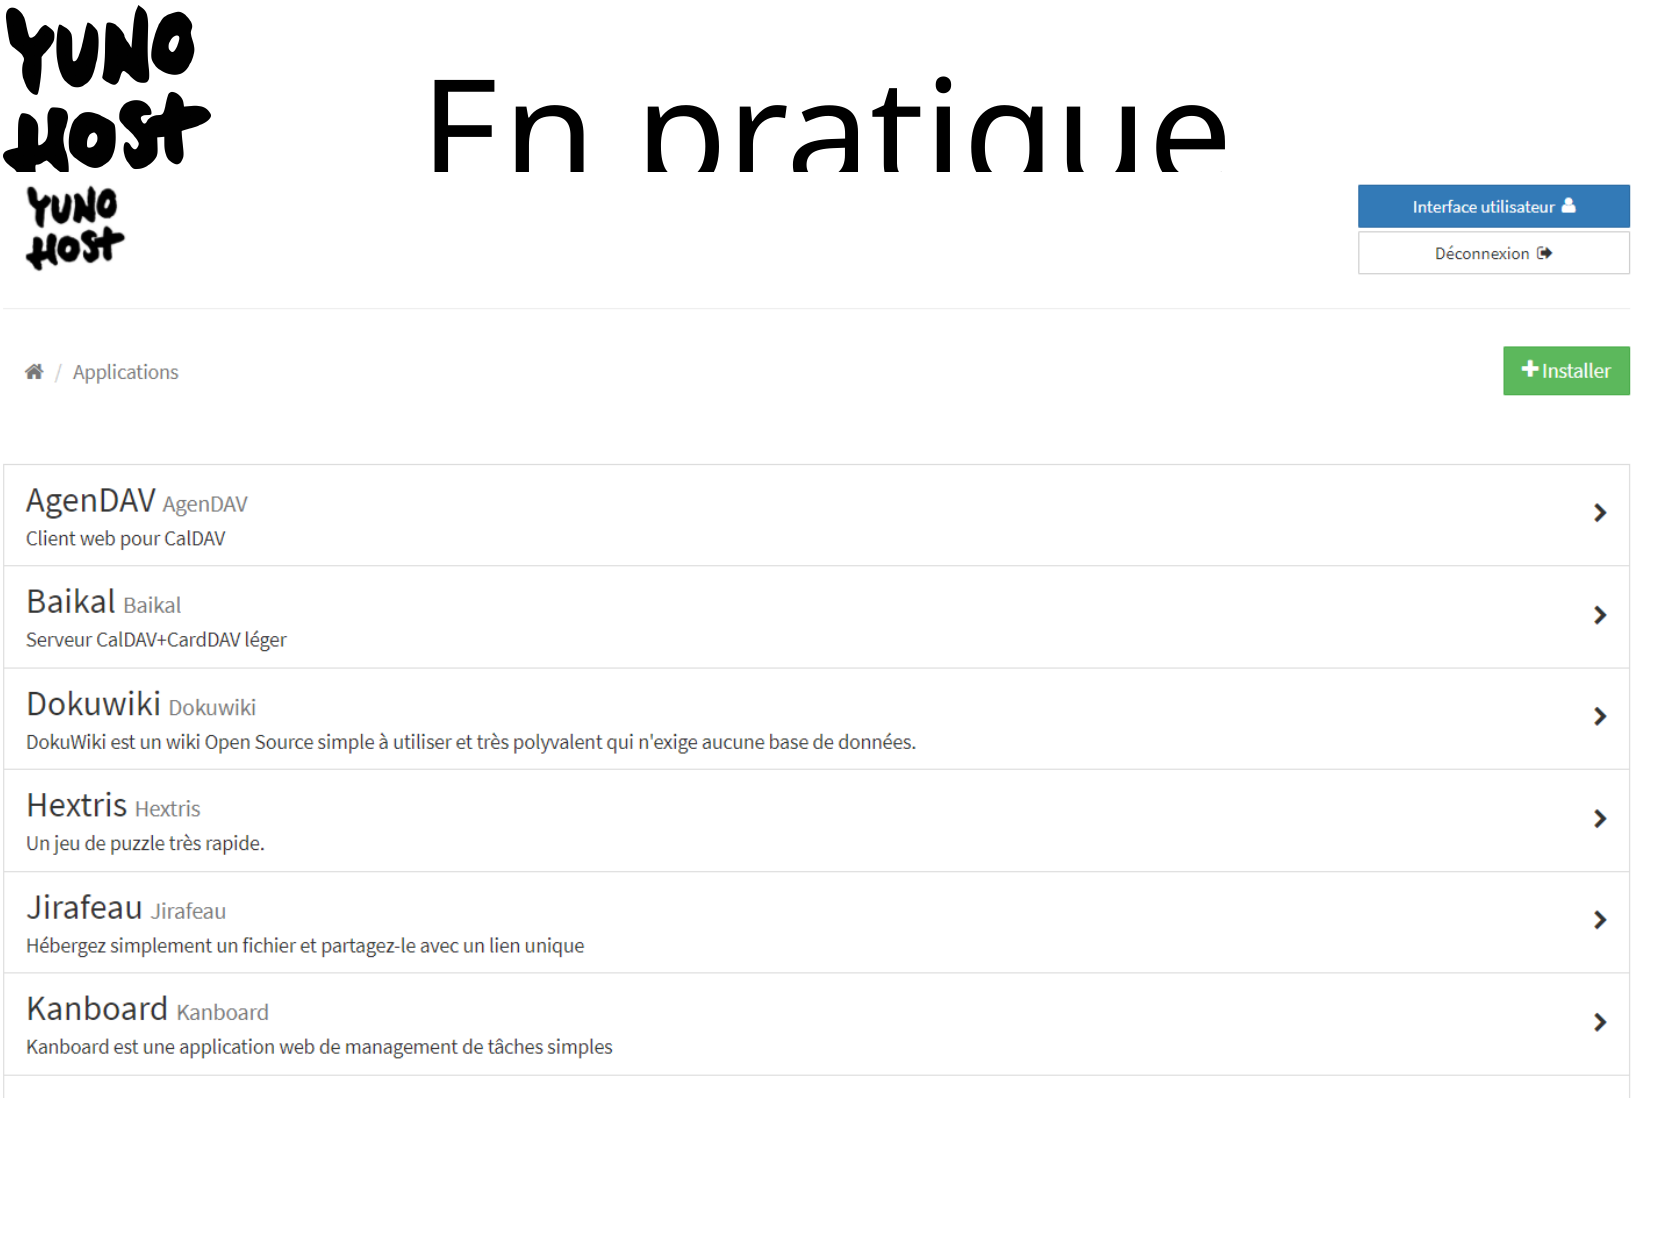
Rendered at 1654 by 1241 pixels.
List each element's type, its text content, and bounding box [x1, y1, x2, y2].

title En pratique [82, 25, 1571, 172]
picture [2, 5, 1654, 1098]
